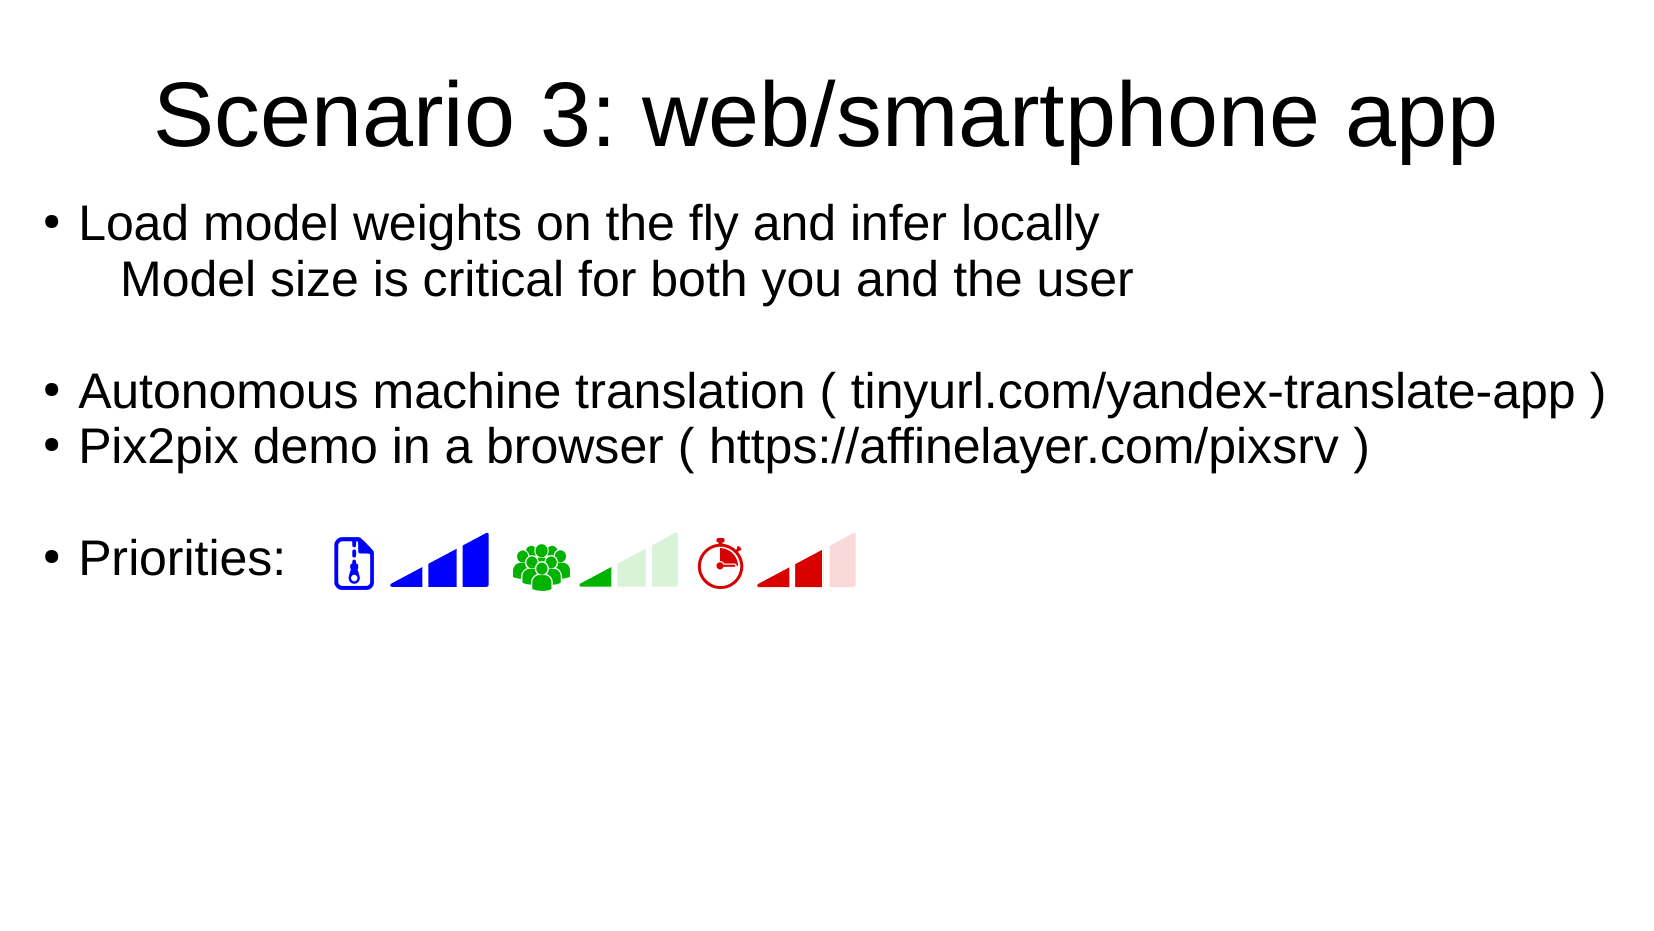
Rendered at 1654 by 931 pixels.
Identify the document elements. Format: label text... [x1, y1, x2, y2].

text_box [580, 531, 690, 593]
text_box [758, 532, 861, 594]
picture [513, 537, 570, 598]
picture [328, 537, 380, 590]
text_box Load model weights on the fly and infer locally Model size is critical for both you and the user Autonomous machine translation ( tinyurl.com/yandex-translate-app ) Pix2pix demo in a browser ( https://affinelayer.com/pixsrv ) Priorities: [42, 195, 1654, 877]
title Scenario 3: web/smartphone app [82, 37, 1571, 193]
picture [695, 538, 746, 589]
text_box [391, 534, 488, 594]
